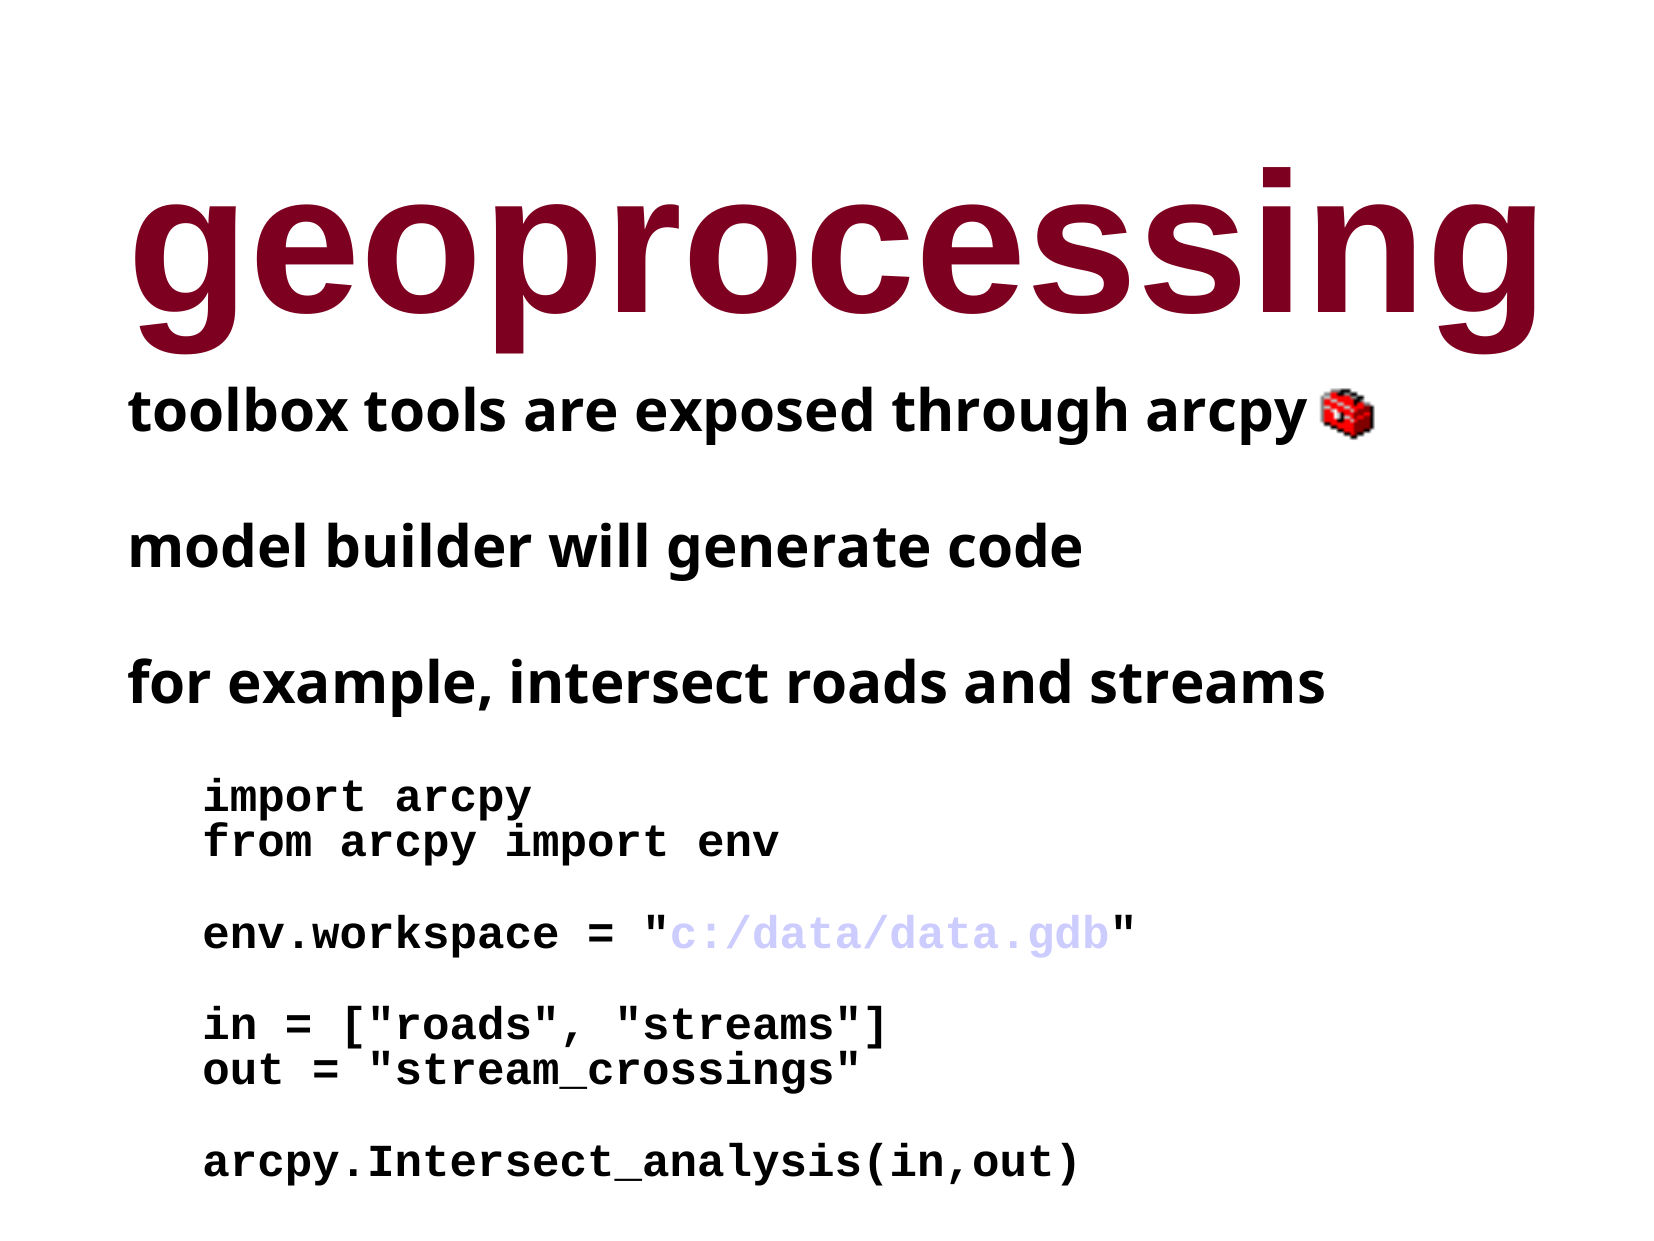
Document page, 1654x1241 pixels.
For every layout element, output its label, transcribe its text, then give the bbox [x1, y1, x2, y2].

text_box geoprocessing [164, 223, 208, 293]
text_box geoprocessing [1463, 223, 1507, 293]
text_box toolbox tools are exposed through arcpy model builder will generate code for example, intersect roads and streams import arcpy from arcpy import env env.workspace = "c:/data/data.gdb" in = ["roads", "streams"] out = "stream_crossings" arcpy.Intersect_analysis(in,out) [112, 368, 1575, 1203]
text_box geoprocessing [523, 223, 567, 295]
text_box geoprocessing [112, 112, 1575, 338]
